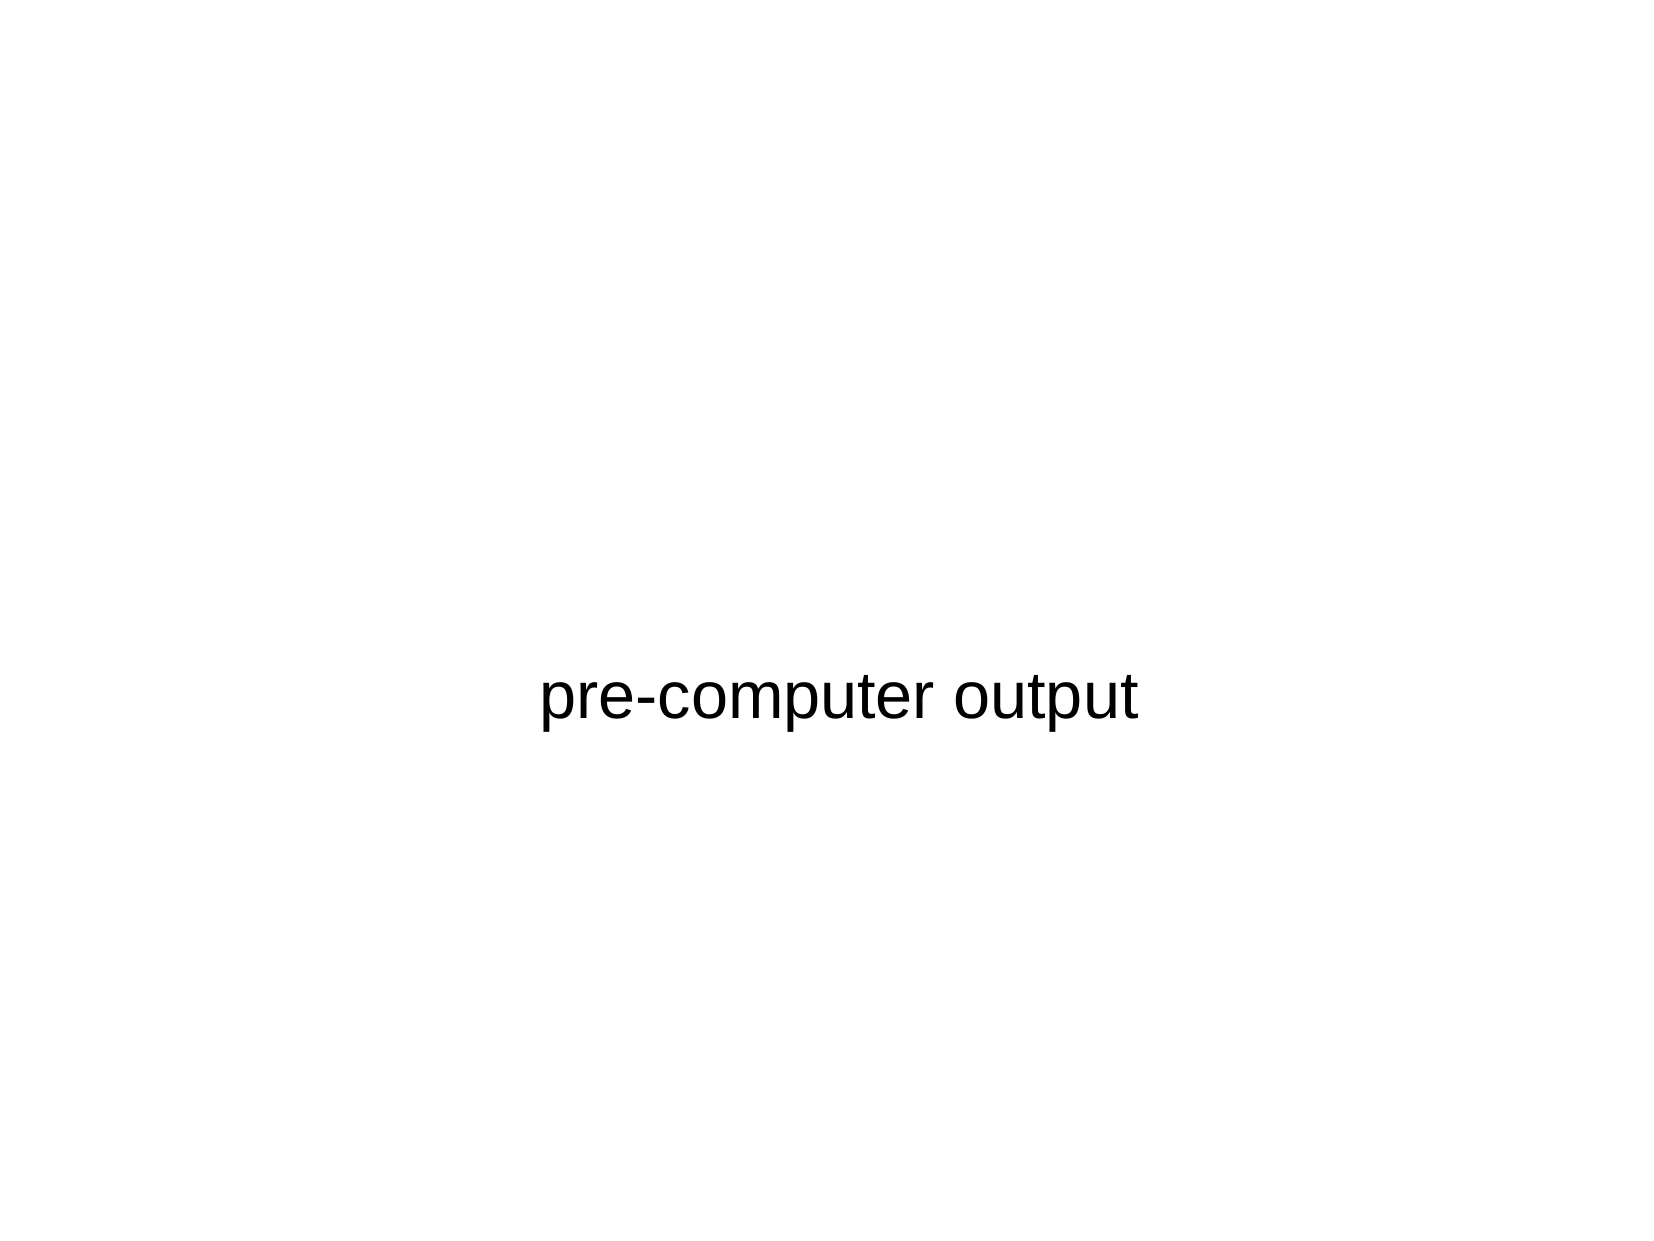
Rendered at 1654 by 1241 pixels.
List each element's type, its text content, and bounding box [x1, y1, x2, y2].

subtitle pre-computer output [25, 233, 1654, 1158]
